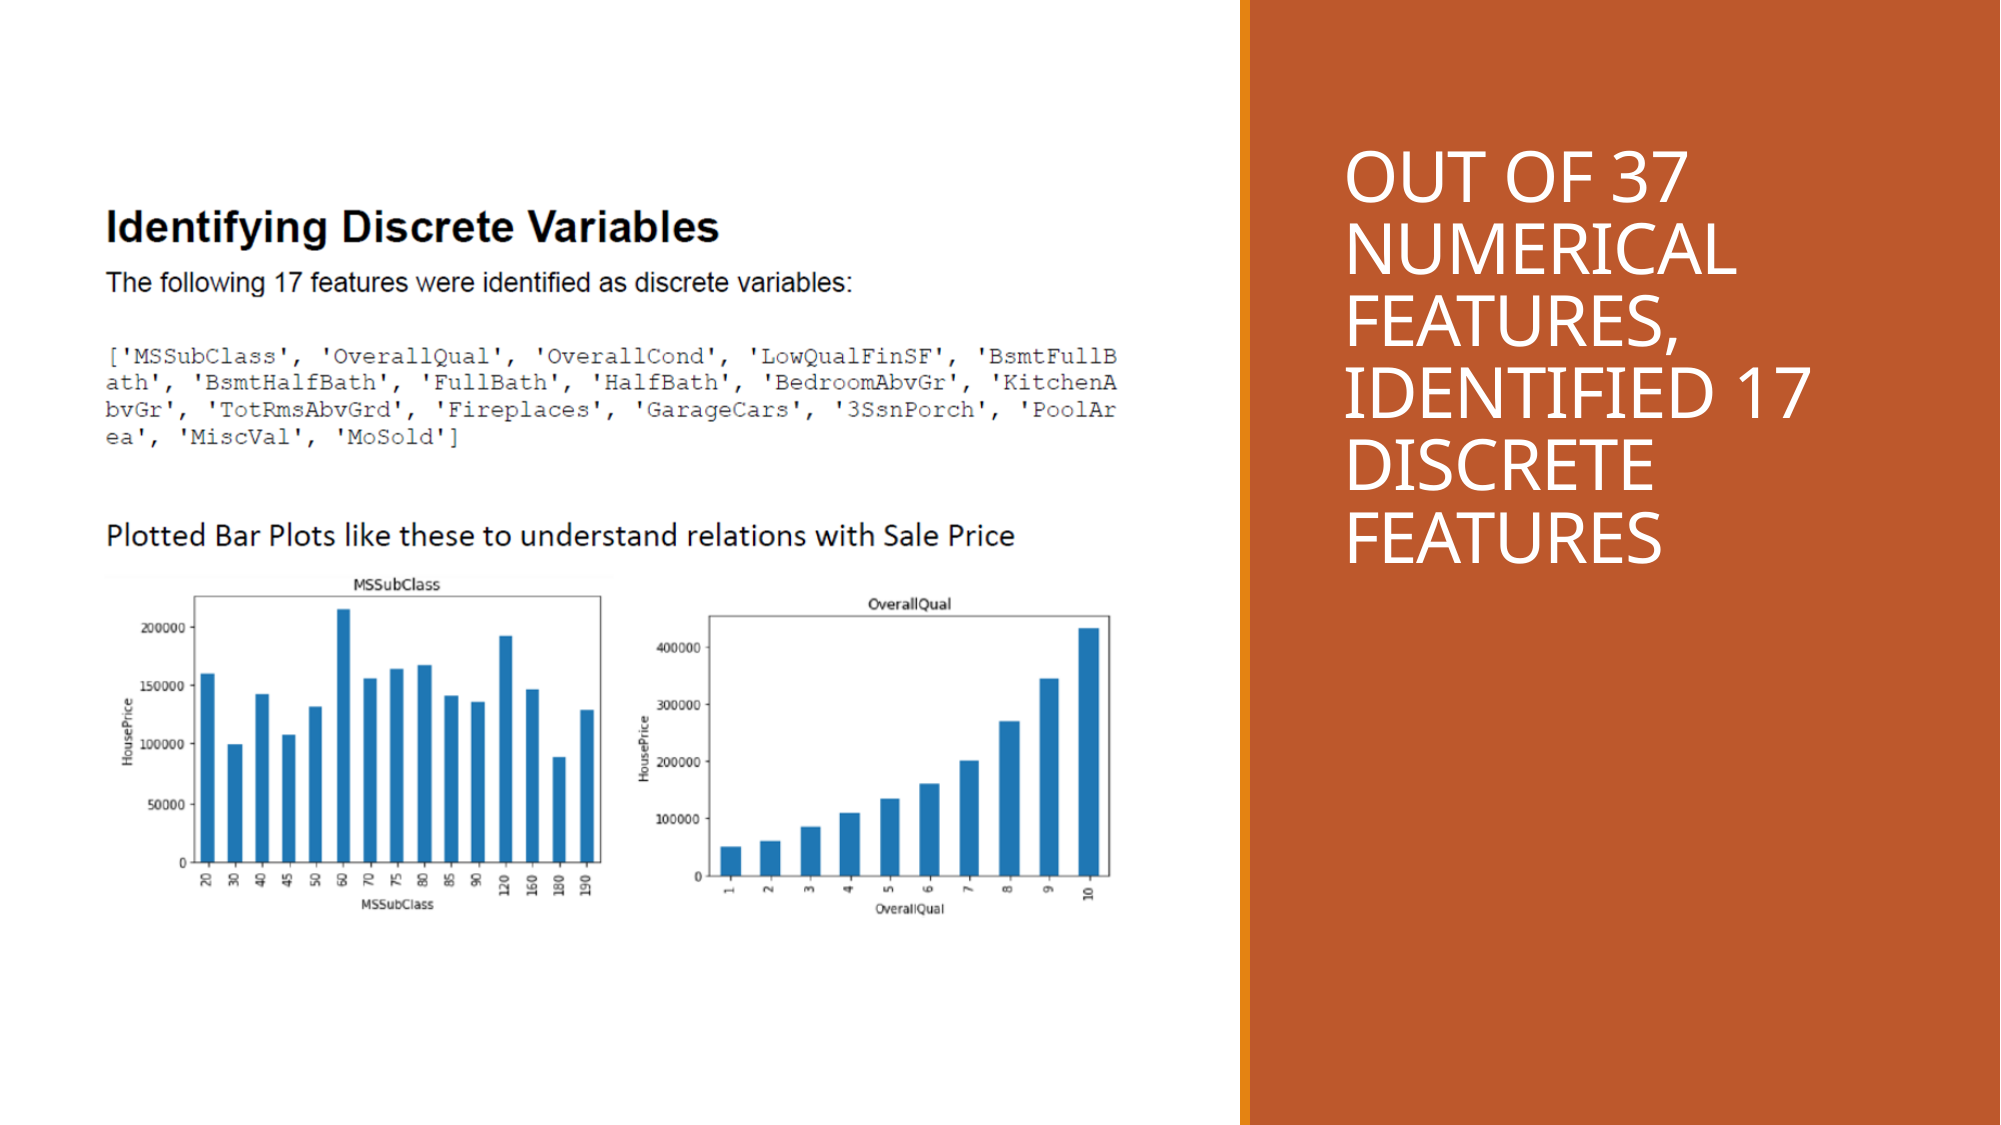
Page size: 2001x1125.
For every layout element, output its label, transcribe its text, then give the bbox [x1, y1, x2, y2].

picture [103, 206, 1134, 919]
text_box [0, 0, 2000, 1125]
title Out of 37 Numerical Features, identified 17 discrete features [1328, 104, 1929, 586]
